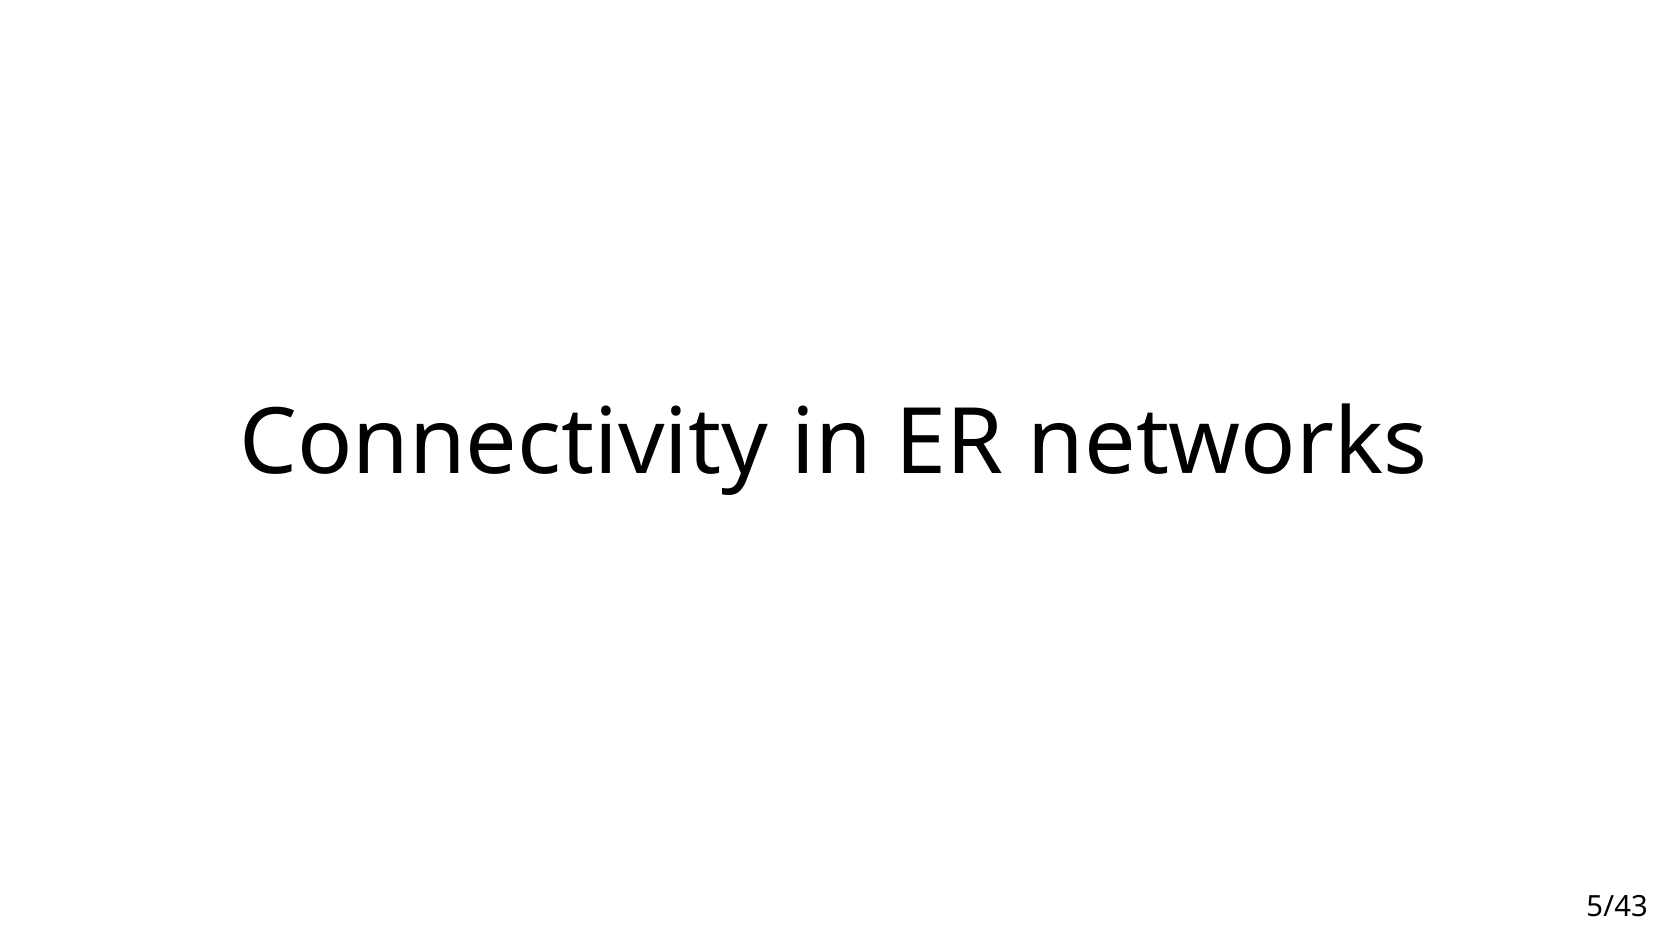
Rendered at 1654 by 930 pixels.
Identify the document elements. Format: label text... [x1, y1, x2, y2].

title Connectivity in ER networks [90, 359, 1578, 516]
